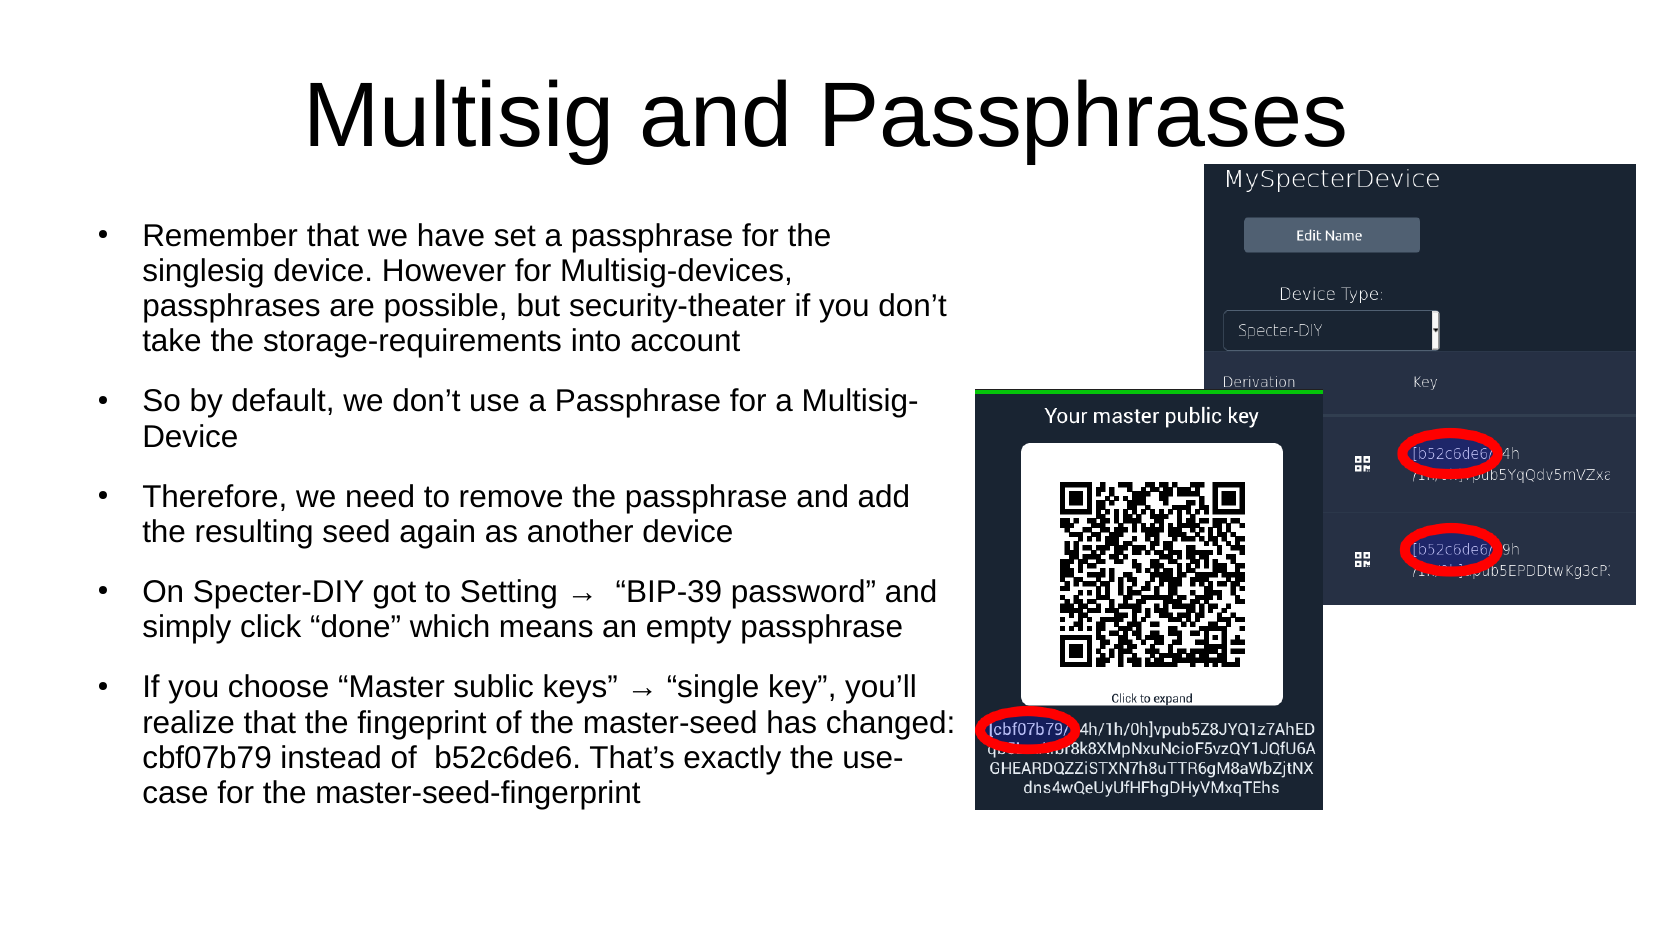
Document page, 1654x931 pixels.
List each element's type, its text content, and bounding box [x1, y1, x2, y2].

list Remember that we have set a passphrase for the singlesig device. However for Multisig-devices, passphrases are possible, but security-theater if you don’t take the storage-requirements into account So by default, we don’t use a Passphrase for a Multisig-Device Therefore, we need to remove the passphrase and add the resulting seed again as another device On Specter-DIY got to Setting → “BIP-39 password” and simply click “done” which means an empty passphrase If you choose “Master sublic keys” → “single key”, you’ll realize that the fingeprint of the master-seed has changed: cbf07b79 instead of b52c6de6. That’s exactly the use-case for the master-seed-fingerprint [82, 217, 961, 841]
title Multisig and Passphrases [82, 37, 1571, 193]
picture [975, 164, 1636, 811]
